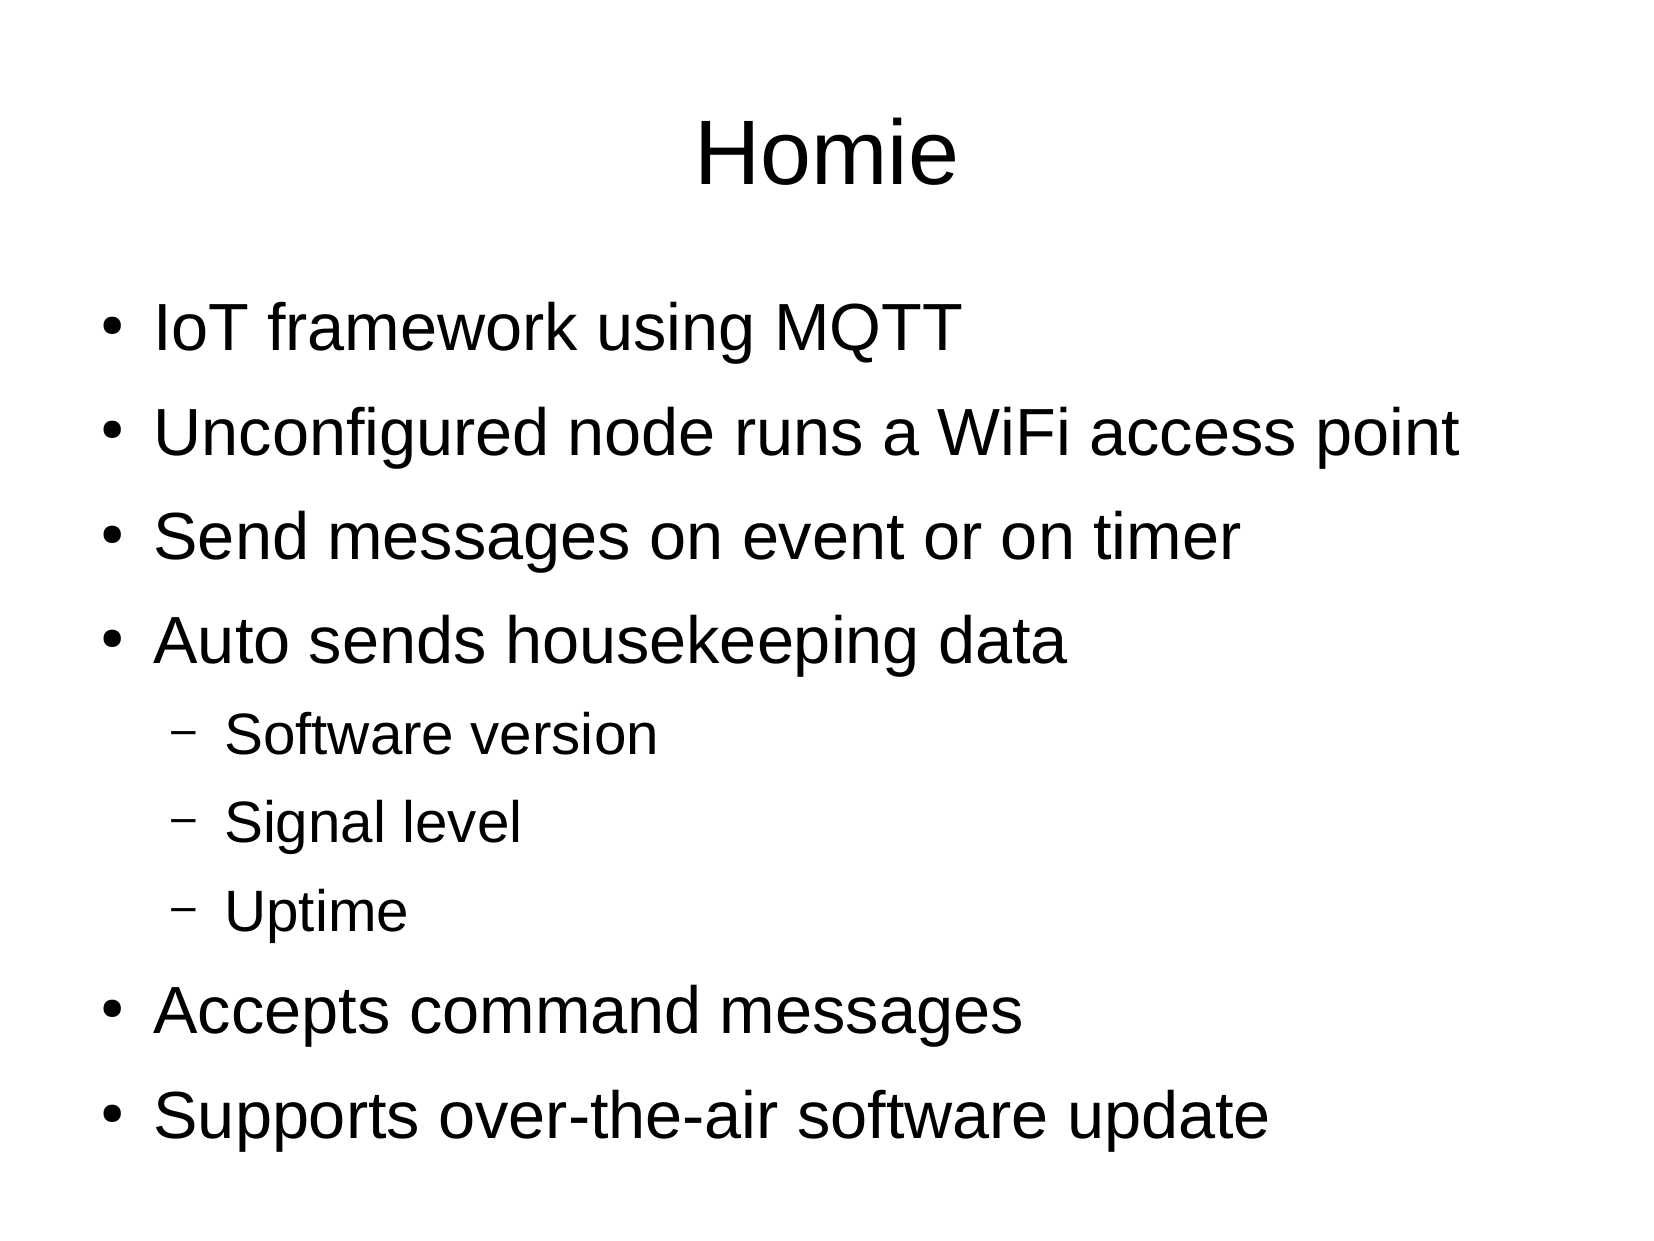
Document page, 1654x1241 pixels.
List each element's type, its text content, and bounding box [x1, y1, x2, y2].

title Homie [82, 49, 1571, 257]
list IoT framework using MQTT Unconfigured node runs a WiFi access point Send messages on event or on timer Auto sends housekeeping data Software version Signal level Uptime Accepts command messages Supports over-the-air software update [82, 290, 1571, 1170]
